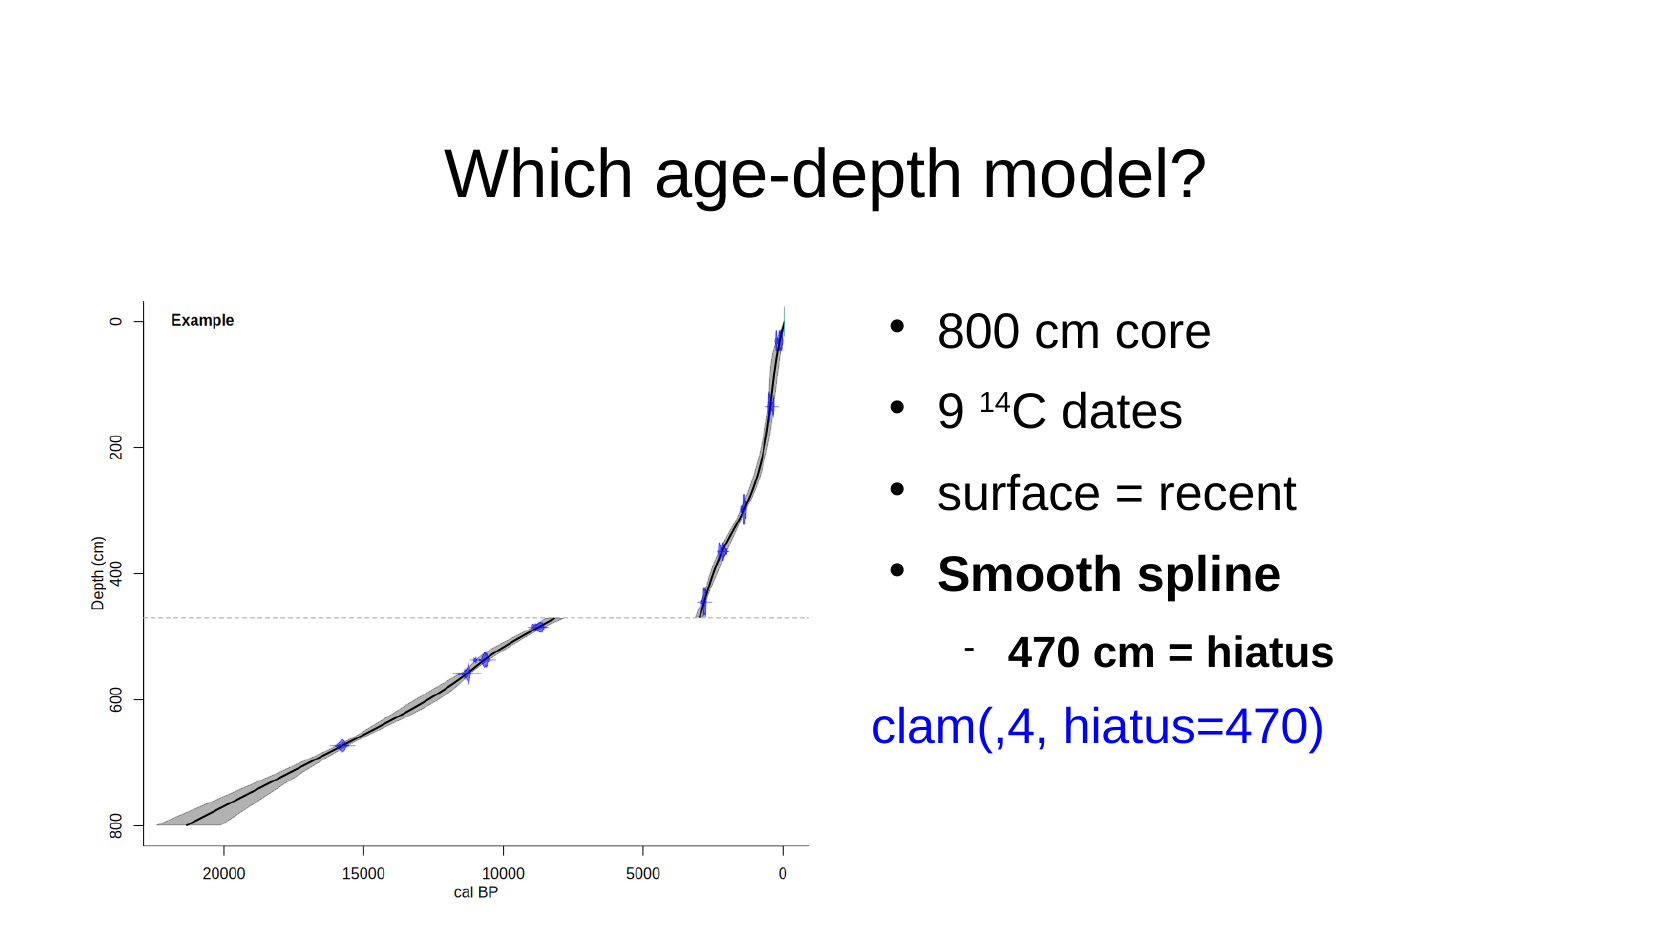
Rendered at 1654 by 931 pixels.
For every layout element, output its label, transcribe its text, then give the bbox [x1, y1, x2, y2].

text_box Which age-depth model? [250, 132, 1402, 216]
text_box 800 cm core 9 14C dates surface = recent Smooth spline 470 cm = hiatus clam(,4, hiatus=470) [870, 298, 1446, 814]
picture [88, 265, 827, 910]
